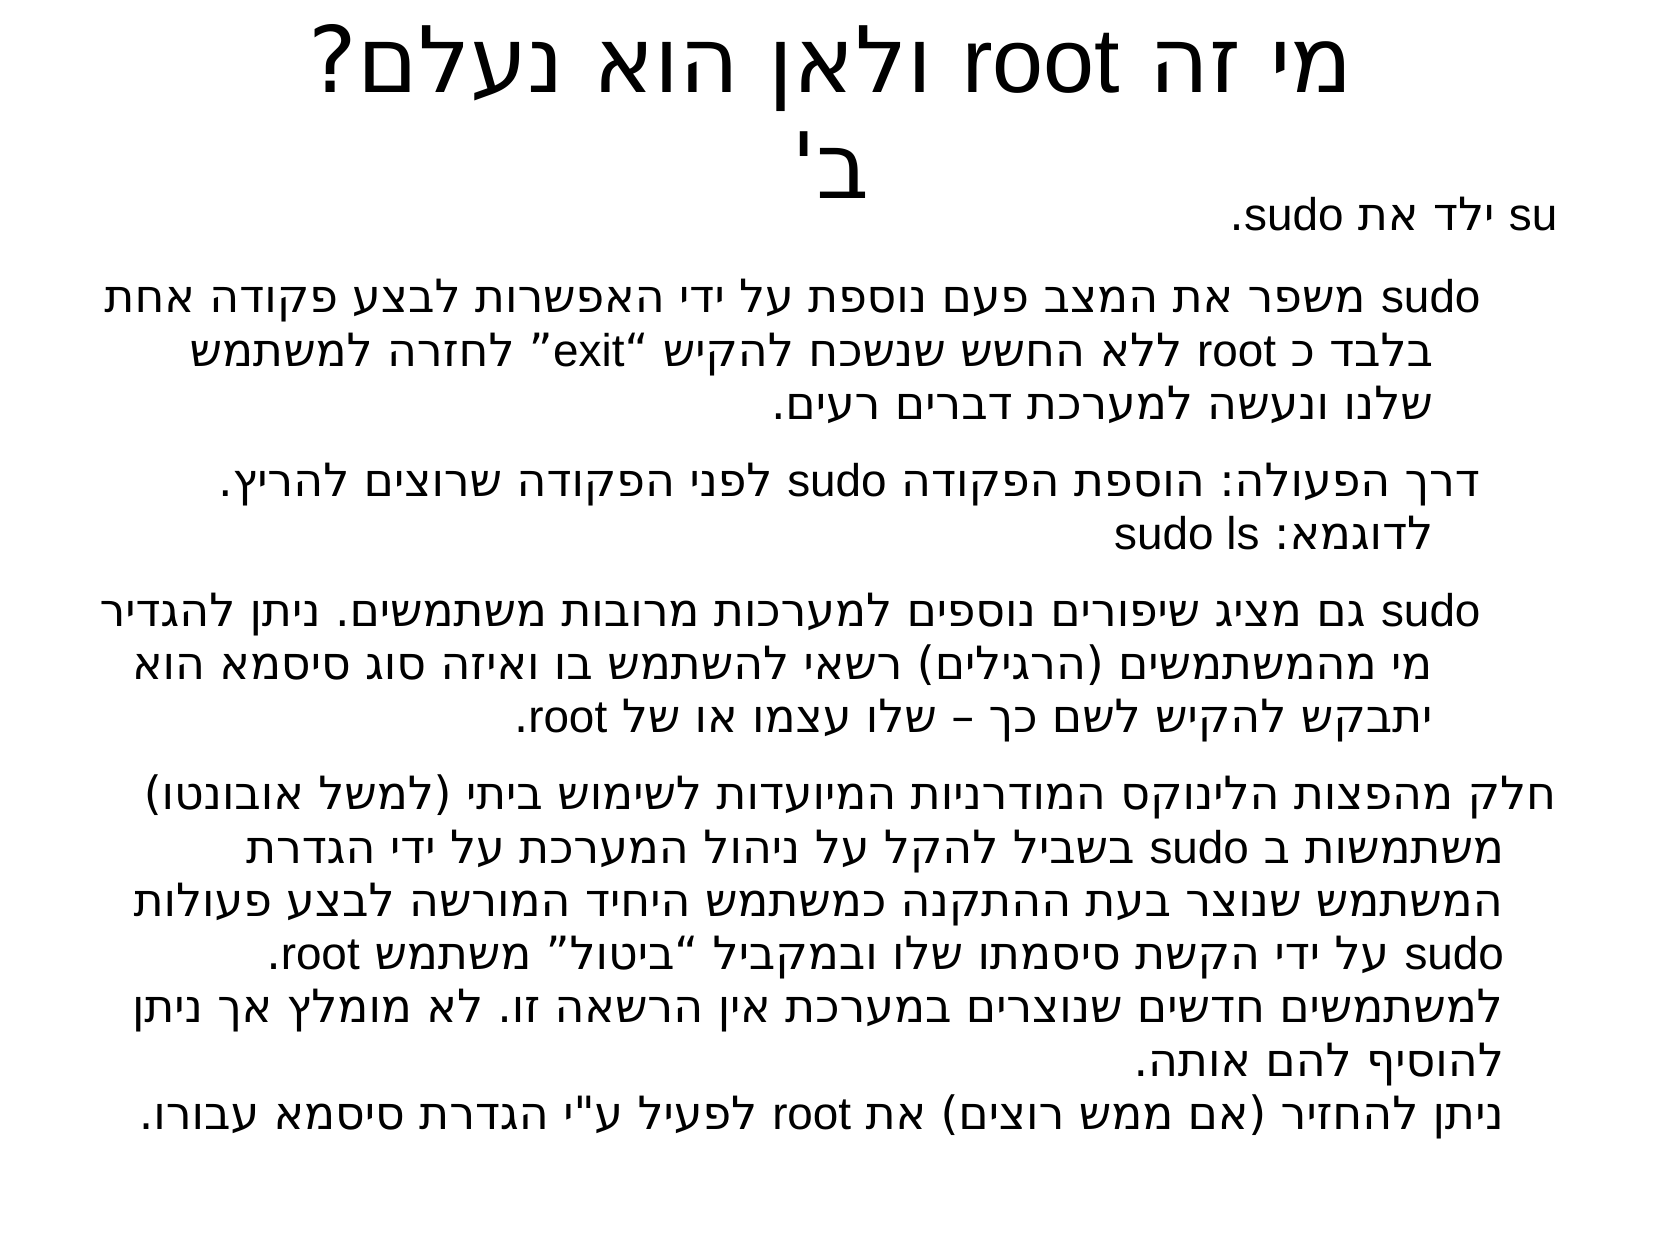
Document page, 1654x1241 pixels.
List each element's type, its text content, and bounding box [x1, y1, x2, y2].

title מי זה root ולאן הוא נעלם? ב' [86, 2, 1576, 187]
list su ילד את sudo. sudo משפר את המצב פעם נוספת על ידי האפשרות לבצע פקודה אחת בלבד כ root ללא החשש שנשכח להקיש “exit” לחזרה למשתמש שלנו ונעשה למערכת דברים רעים. דרך הפעולה: הוספת הפקודה sudo לפני הפקודה שרוצים להריץ. לדוגמא: sudo ls sudo גם מציג שיפורים נוספים למערכות מרובות משתמשים. ניתן להגדיר מי מהמשתמשים (הרגילים) רשאי להשתמש בו ואיזה סוג סיסמא הוא יתבקש להקיש לשם כך – שלו עצמו או של root. חלק מהפצות הלינוקס המודרניות המיועדות לשימוש ביתי (למשל אובונטו) משתמשות ב sudo בשביל להקל על ניהול המערכת על ידי הגדרת המשתמש שנוצר בעת ההתקנה כמשתמש היחיד המורשה לבצע פעולות sudo על ידי הקשת סיסמתו שלו ובמקביל “ביטול” משתמש root. למשתמשים חדשים שנוצרים במערכת אין הרשאה זו. לא מומלץ אך ניתן להוסיף להם אותה. ניתן להחזיר (אם ממש רוצים) את root לפעיל ע"י הגדרת סיסמא עבורו. [86, 187, 1576, 1241]
